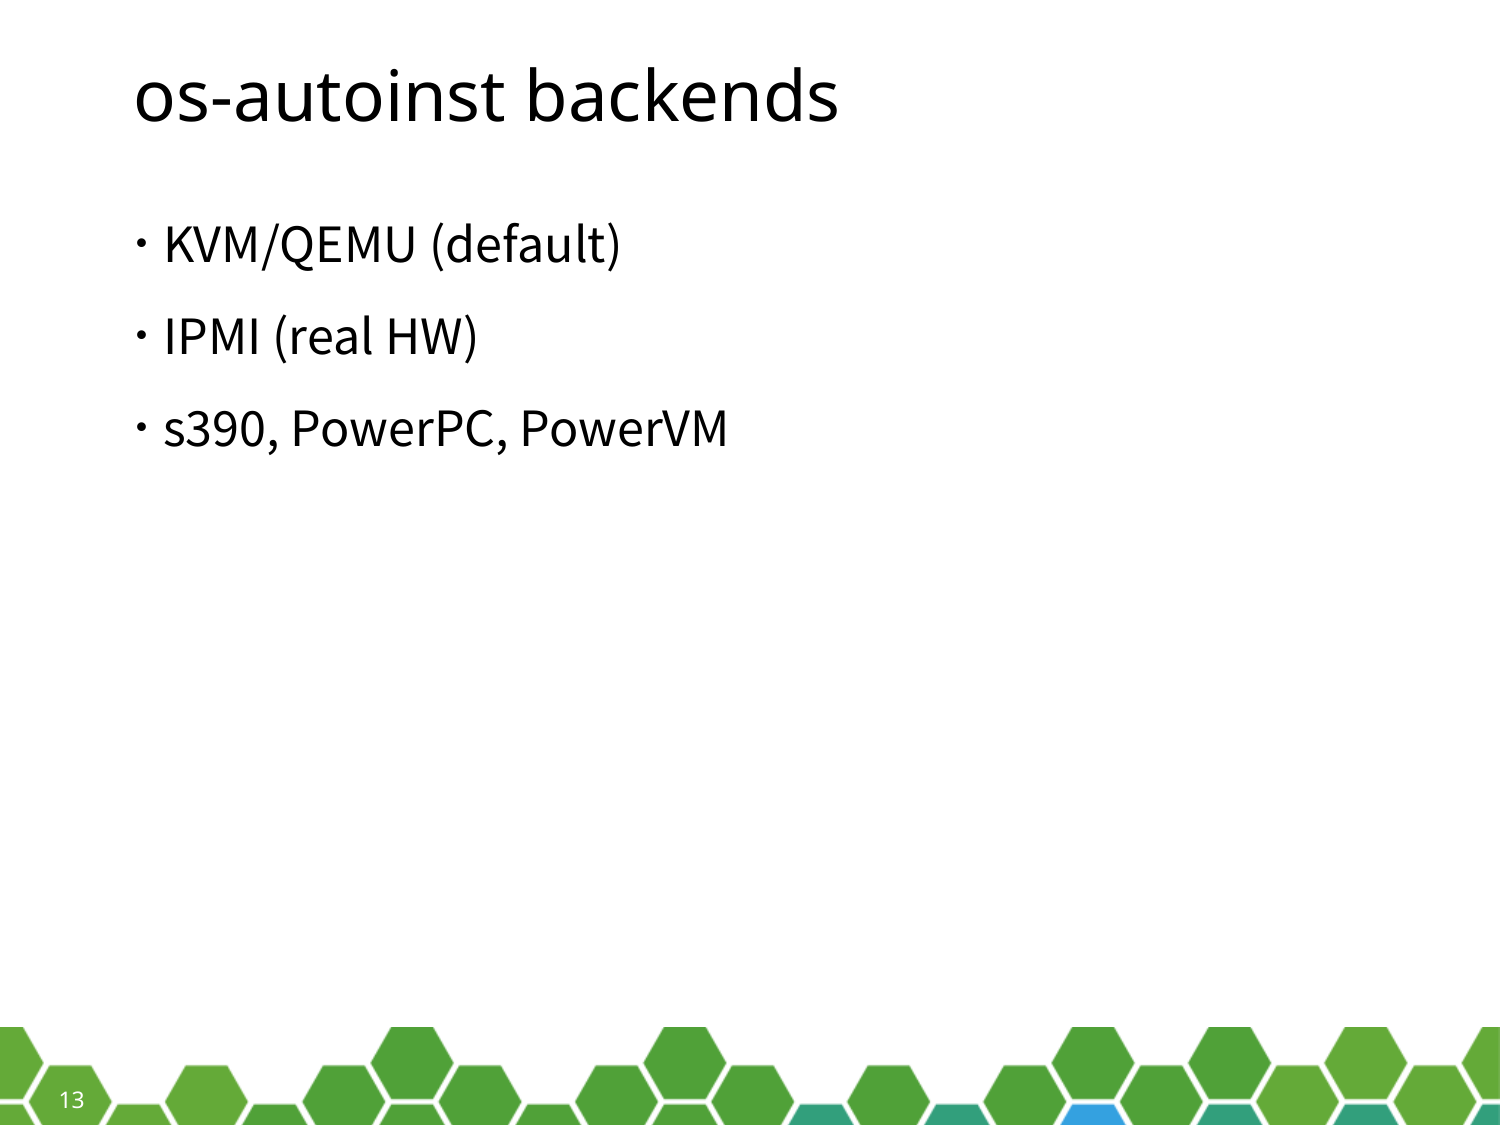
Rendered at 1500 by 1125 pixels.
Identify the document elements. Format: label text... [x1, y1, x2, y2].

title os-autoinst backends [133, 12, 1370, 175]
picture [0, 1027, 1500, 1125]
list KVM/QEMU (default) IPMI (real HW) s390, PowerPC, PowerVM [135, 209, 1372, 862]
